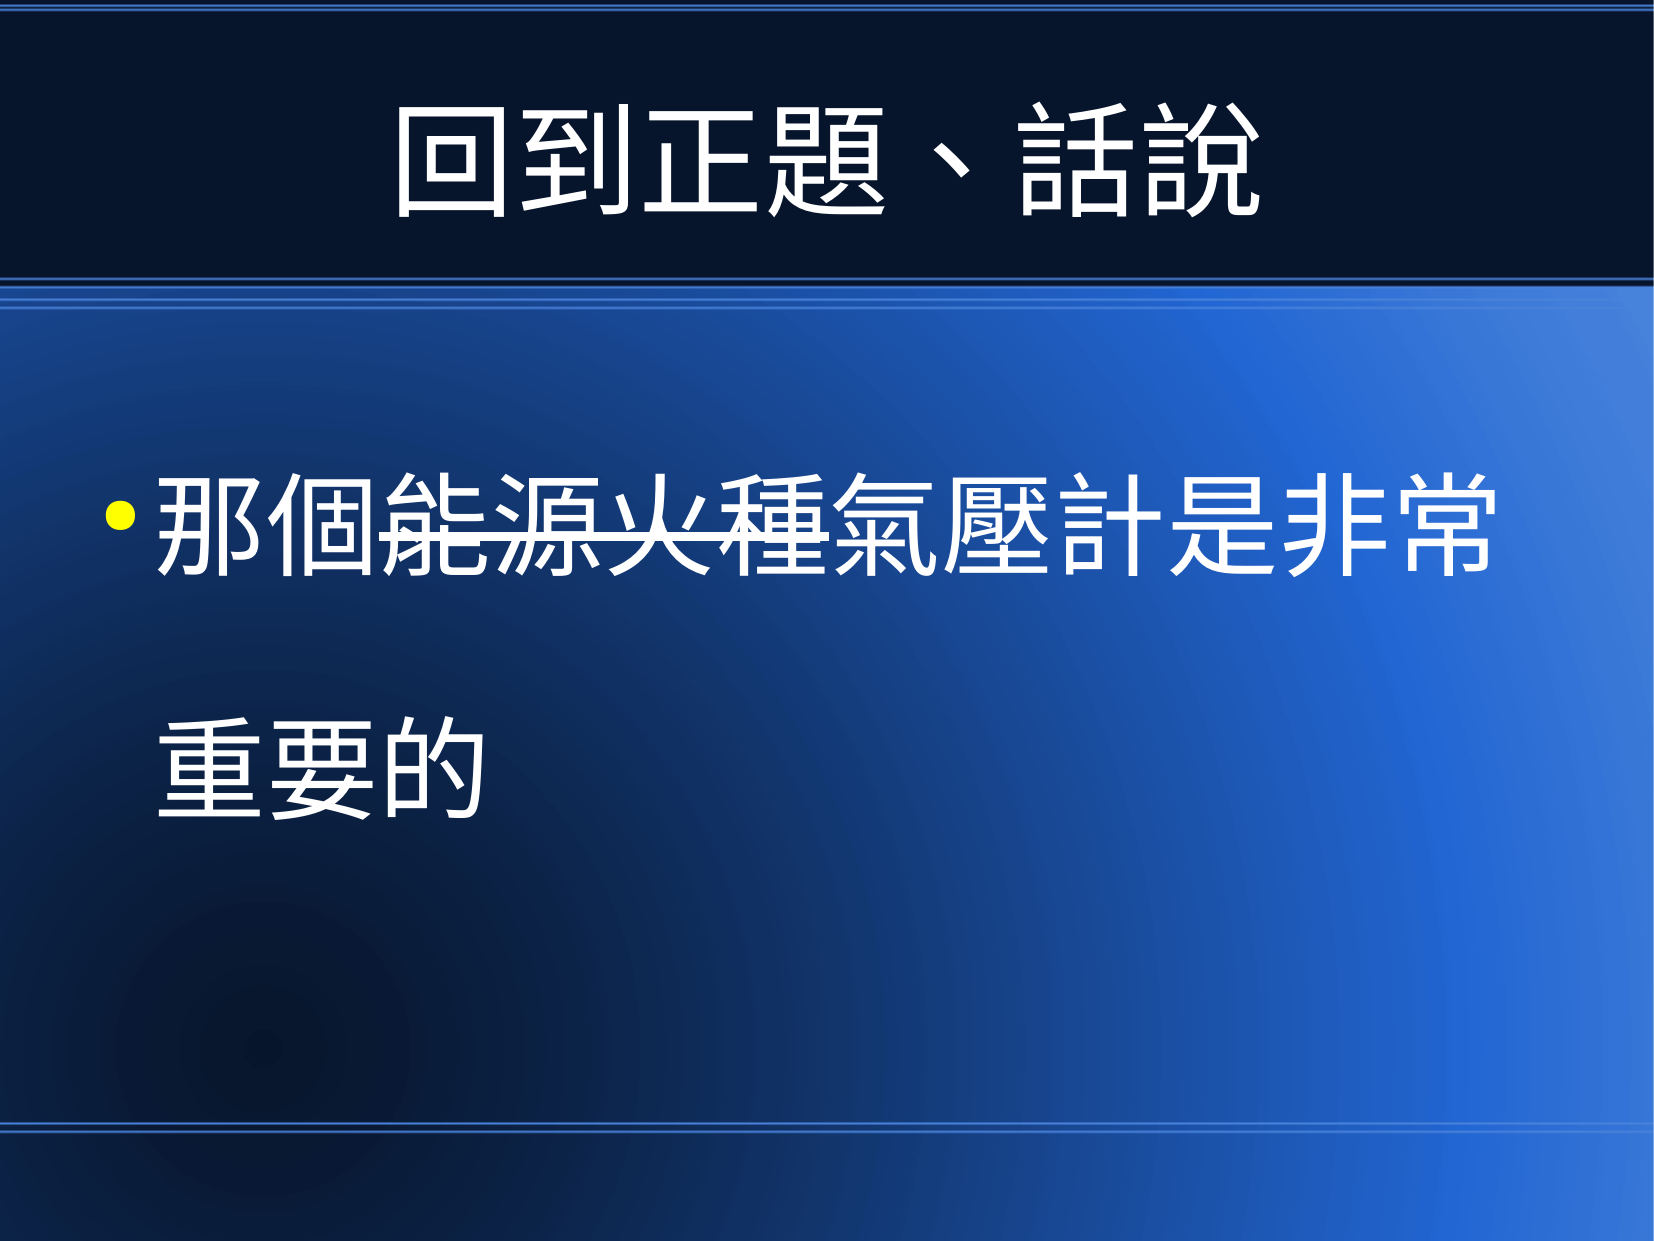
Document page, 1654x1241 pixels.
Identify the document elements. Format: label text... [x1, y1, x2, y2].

picture [0, 0, 1654, 1241]
list 那個能源火種氣壓計是非常重要的 [82, 355, 1571, 1241]
title 回到正題、話說 [82, 49, 1571, 257]
